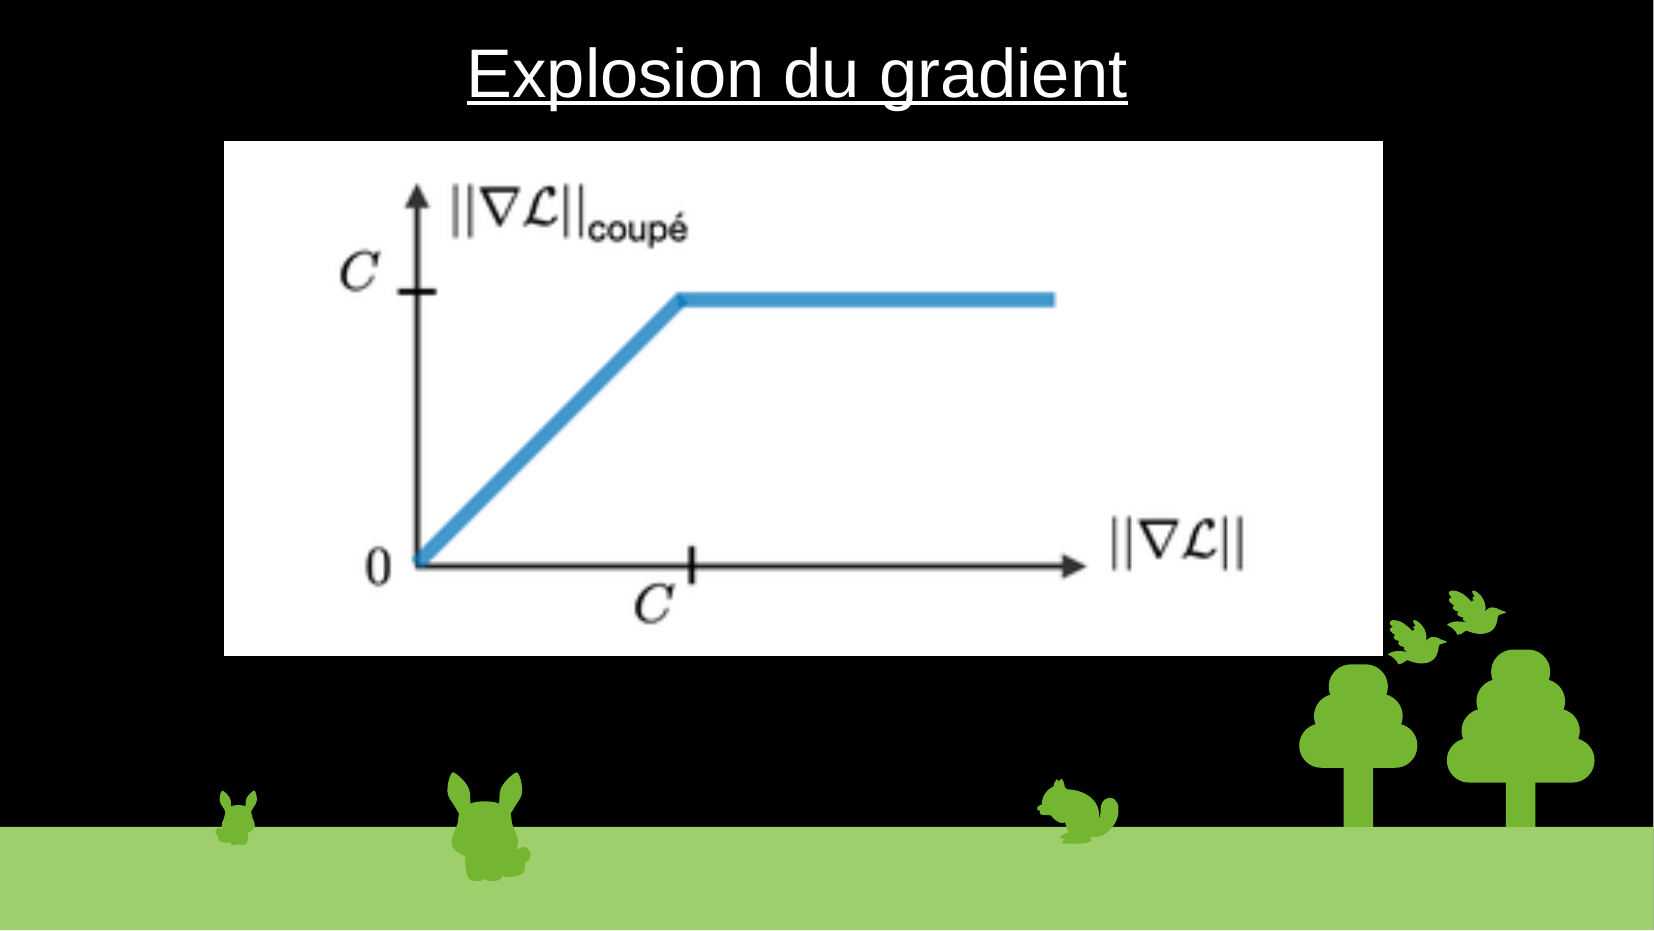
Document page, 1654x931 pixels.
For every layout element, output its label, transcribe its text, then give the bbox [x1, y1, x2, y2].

title Explosion du gradient [59, 0, 1536, 148]
picture [224, 141, 1383, 656]
